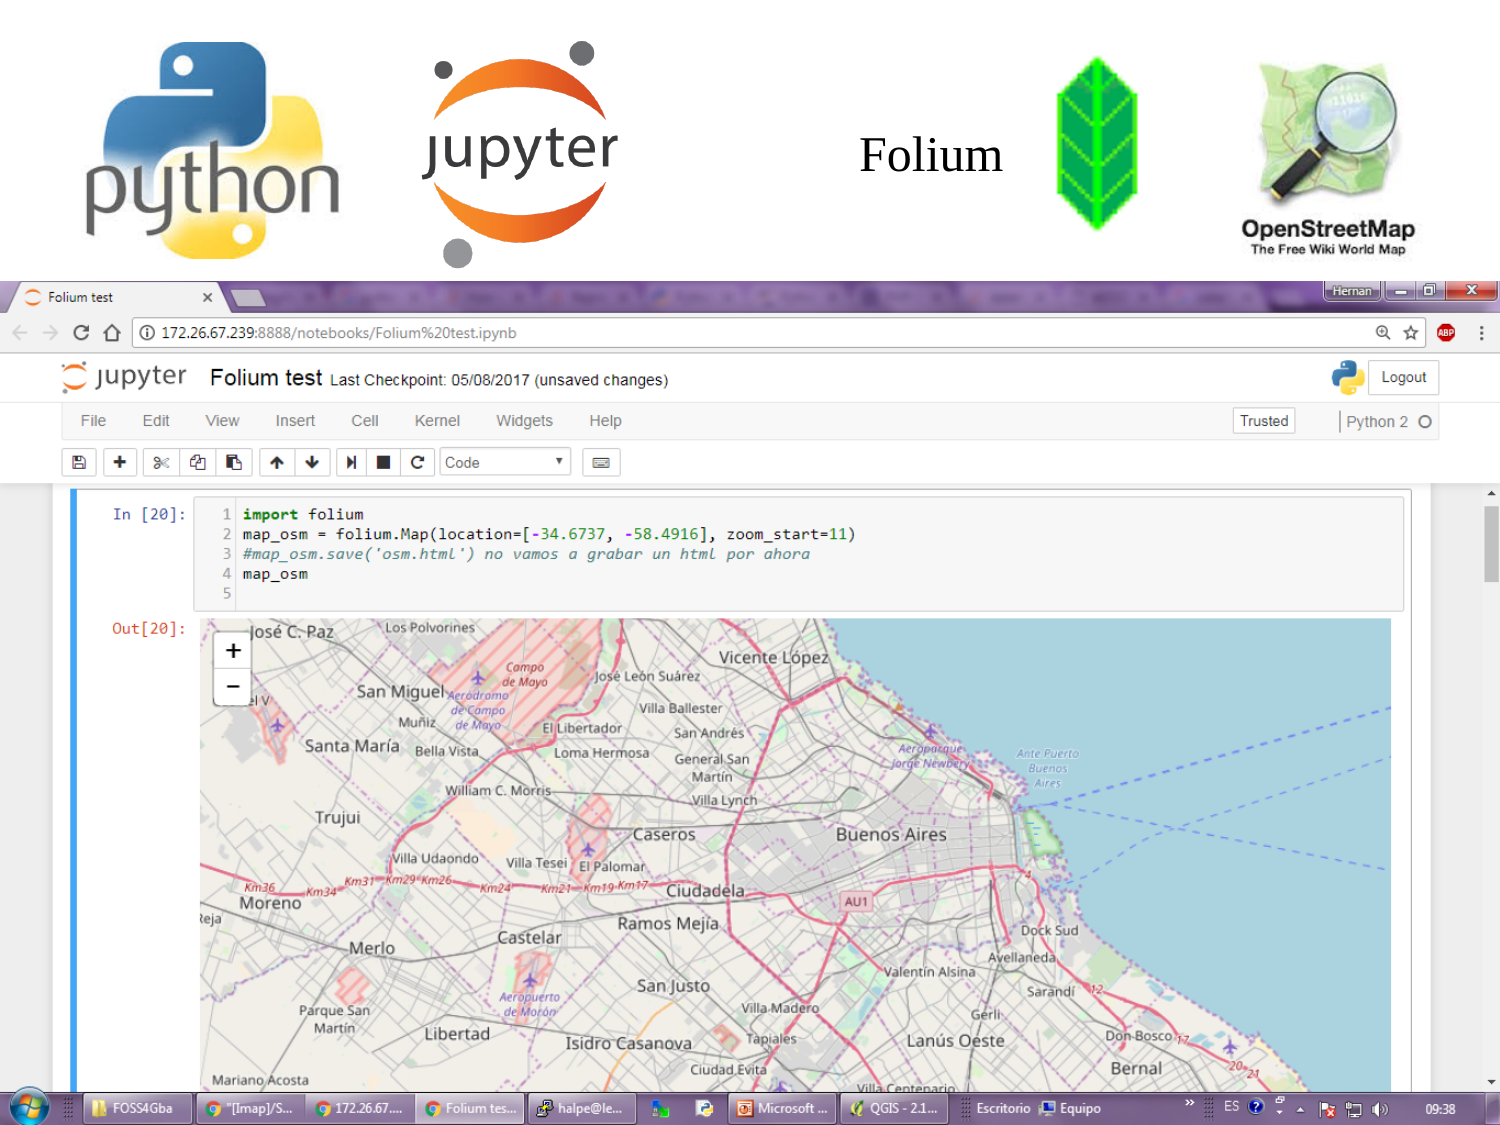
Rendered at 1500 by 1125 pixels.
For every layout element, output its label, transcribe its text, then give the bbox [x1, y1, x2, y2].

picture [395, 30, 644, 279]
picture [0, 281, 1500, 1125]
text_box Folium [844, 113, 1105, 190]
picture [998, 54, 1198, 255]
picture [1222, 42, 1438, 262]
picture [53, 42, 373, 259]
